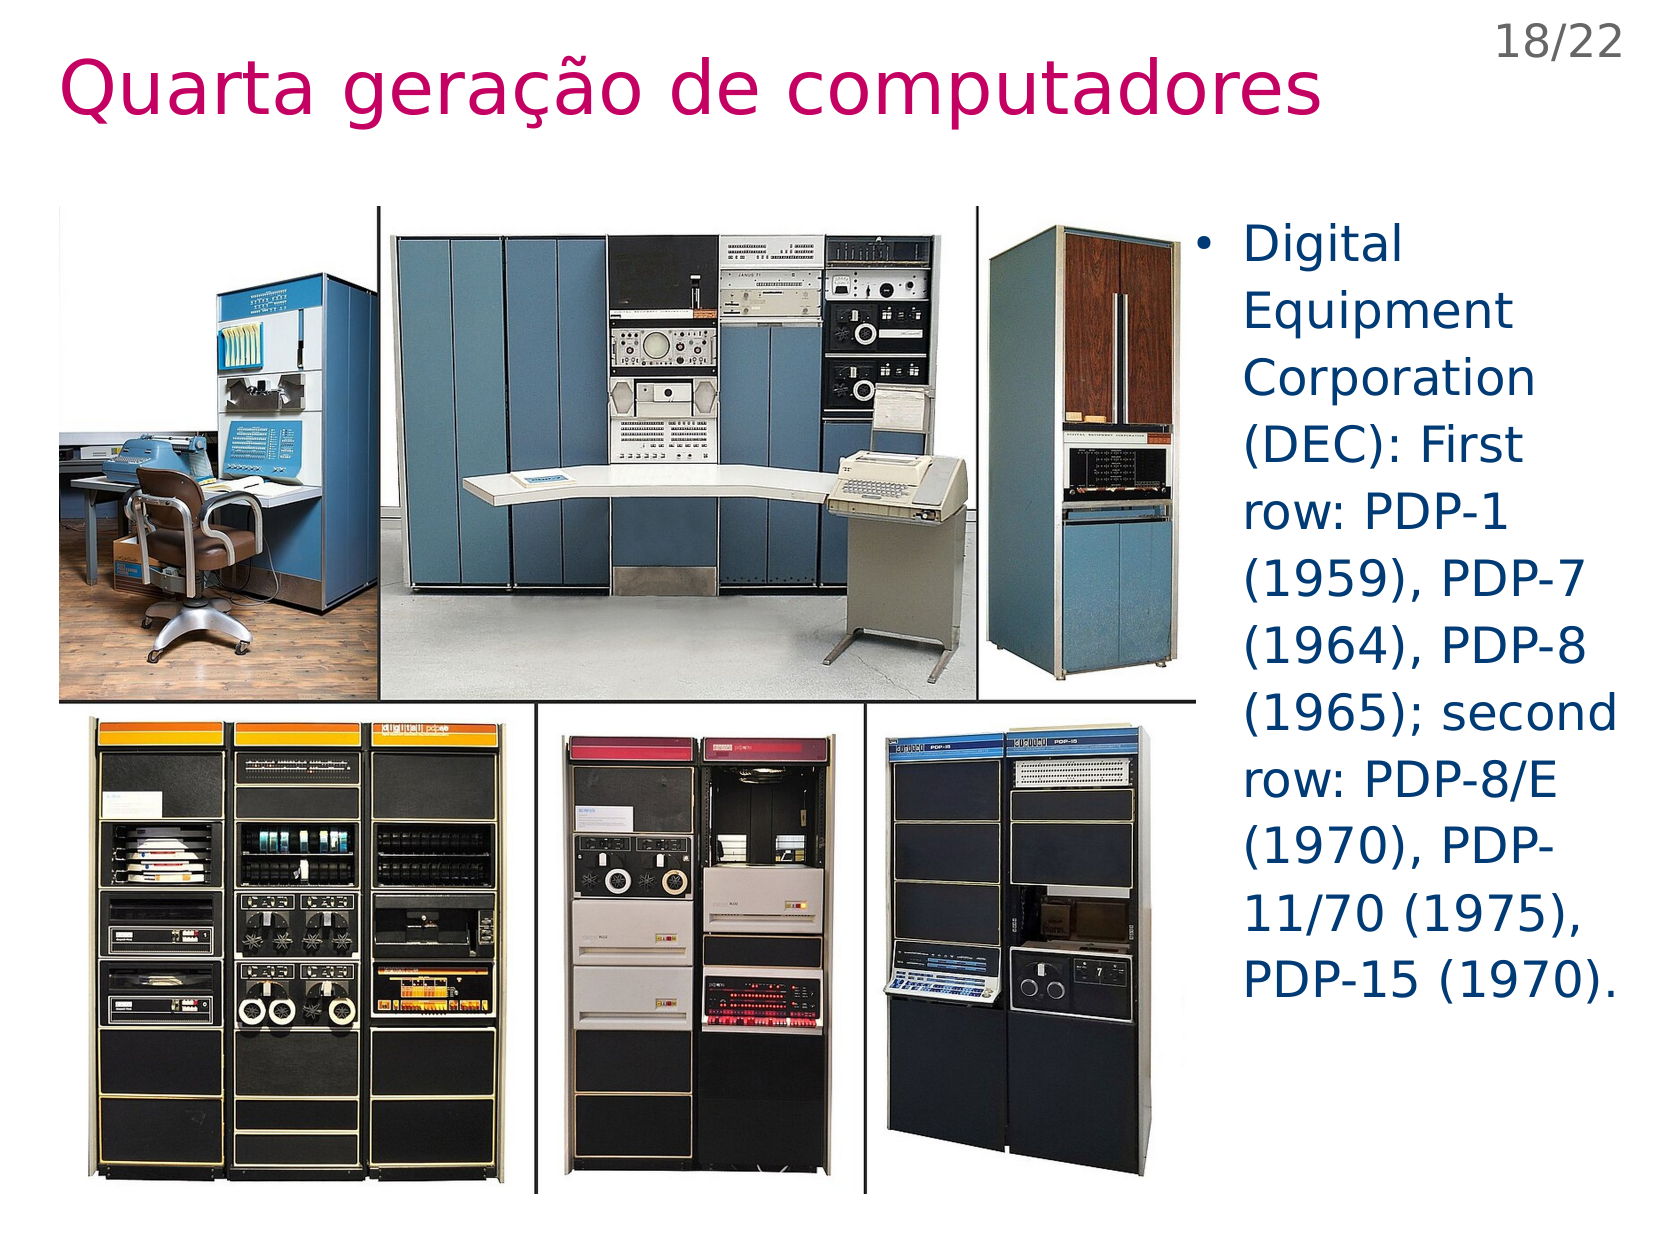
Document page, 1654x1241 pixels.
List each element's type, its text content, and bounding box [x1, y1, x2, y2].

list Digital Equipment Corporation (DEC): First row: PDP-1 (1959), PDP-7 (1964), PDP-8 (1965); second row: PDP-8/E (1970), PDP-11/70 (1975), PDP-15 (1970). [1195, 206, 1625, 1211]
picture [59, 206, 1196, 1194]
title Quarta geração de computadores [59, 29, 1625, 148]
